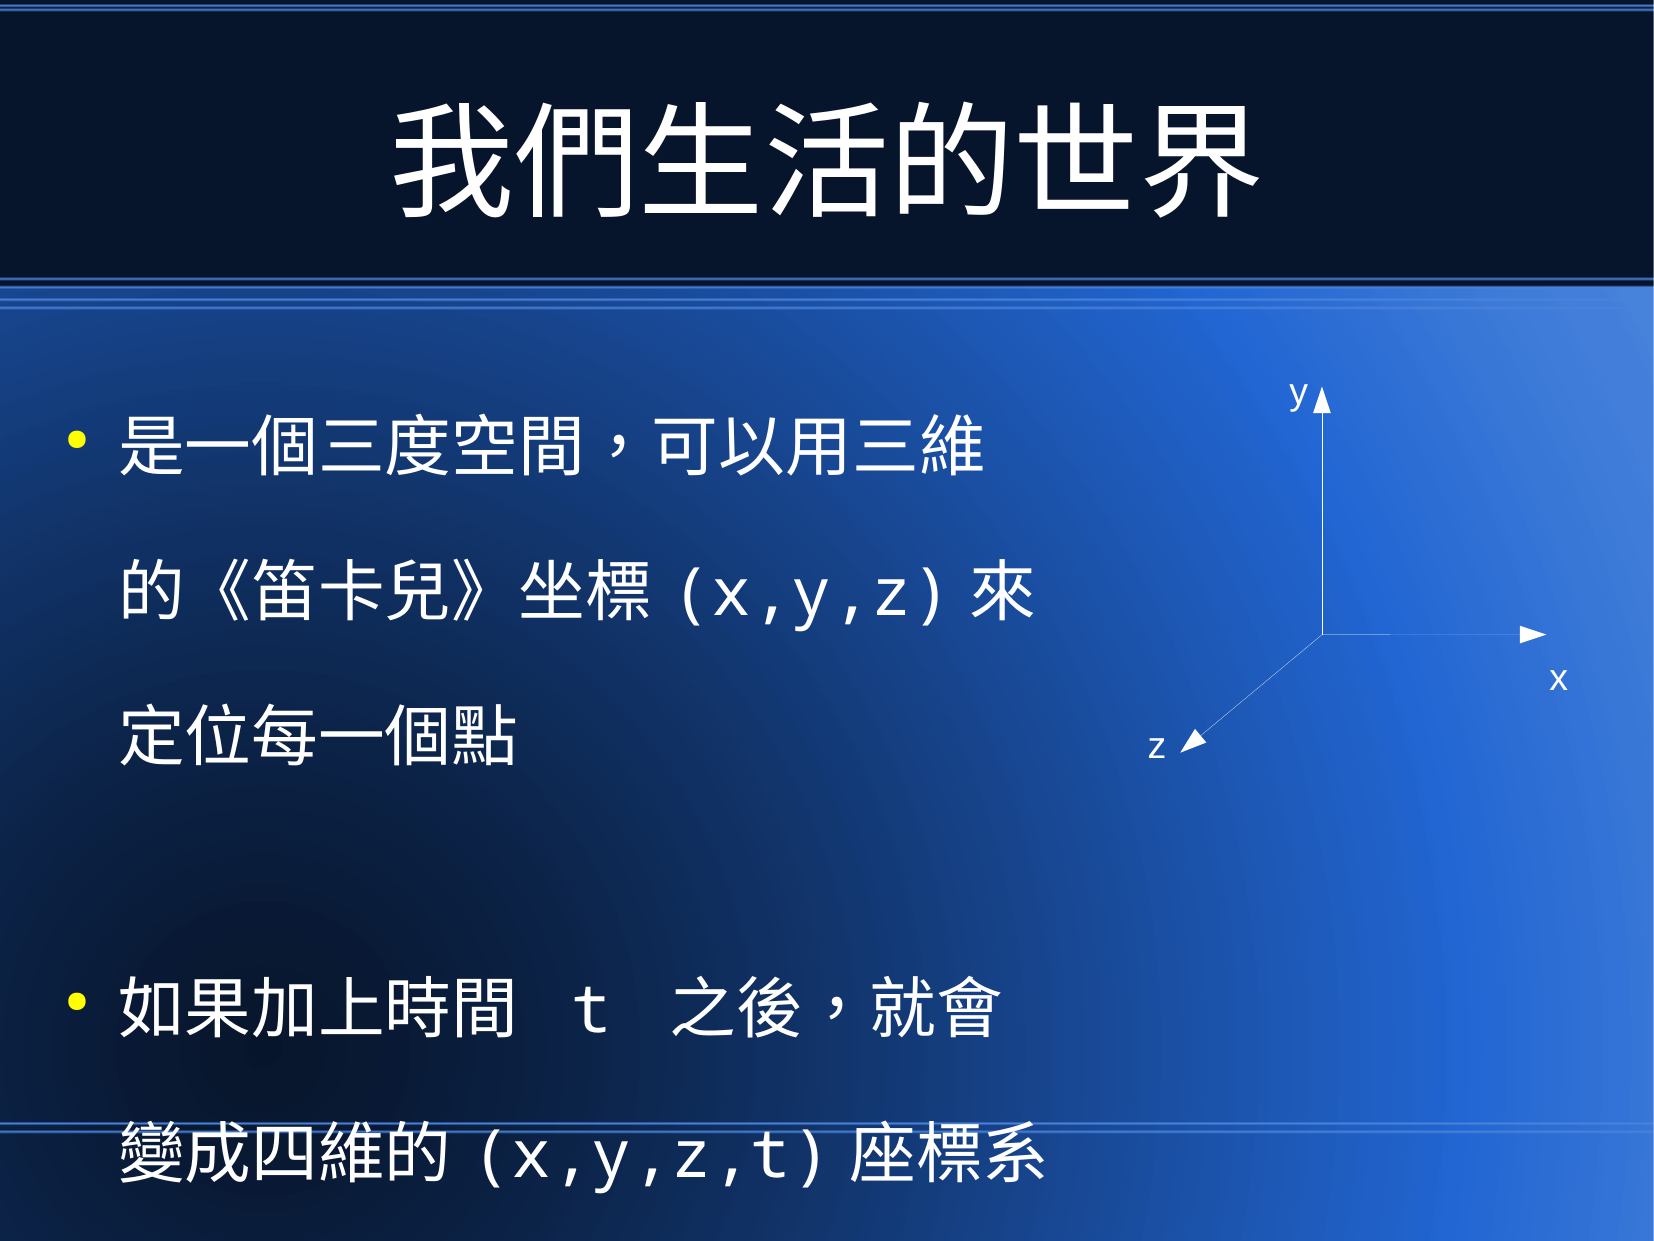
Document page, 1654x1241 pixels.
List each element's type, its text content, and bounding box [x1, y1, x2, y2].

title 我們生活的世界 [82, 49, 1571, 257]
picture [0, 0, 1654, 1241]
text_box y [1274, 362, 1323, 420]
list 是一個三度空間，可以用三維的《笛卡兒》坐標(x,y,z)來定位每一個點 如果加上時間 t 之後，就會變成四維的(x,y,z,t)座標系統。 [47, 344, 1052, 1241]
text_box z [1132, 717, 1181, 775]
text_box x [1534, 648, 1583, 706]
